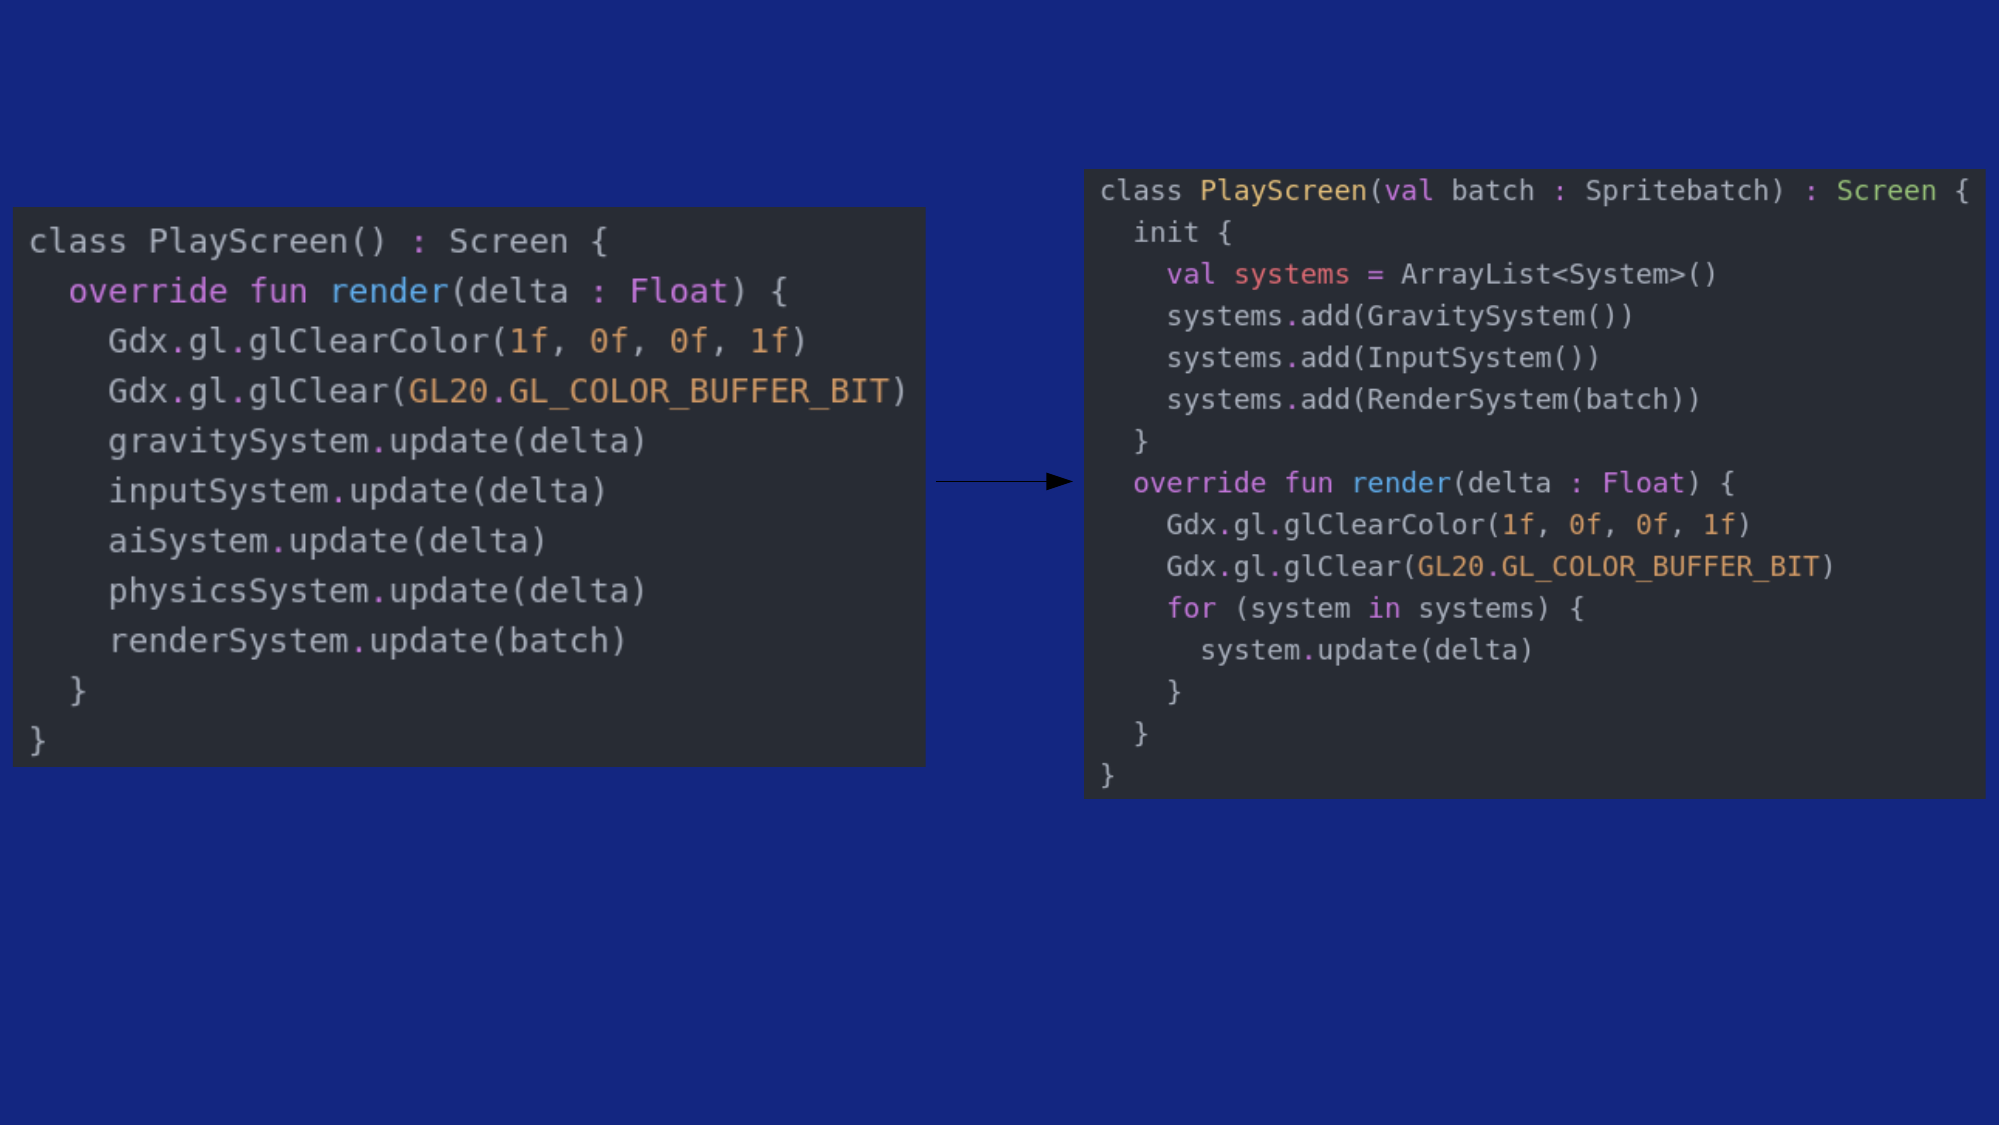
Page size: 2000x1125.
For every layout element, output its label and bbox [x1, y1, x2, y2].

picture [1084, 169, 1986, 799]
picture [12, 207, 926, 767]
